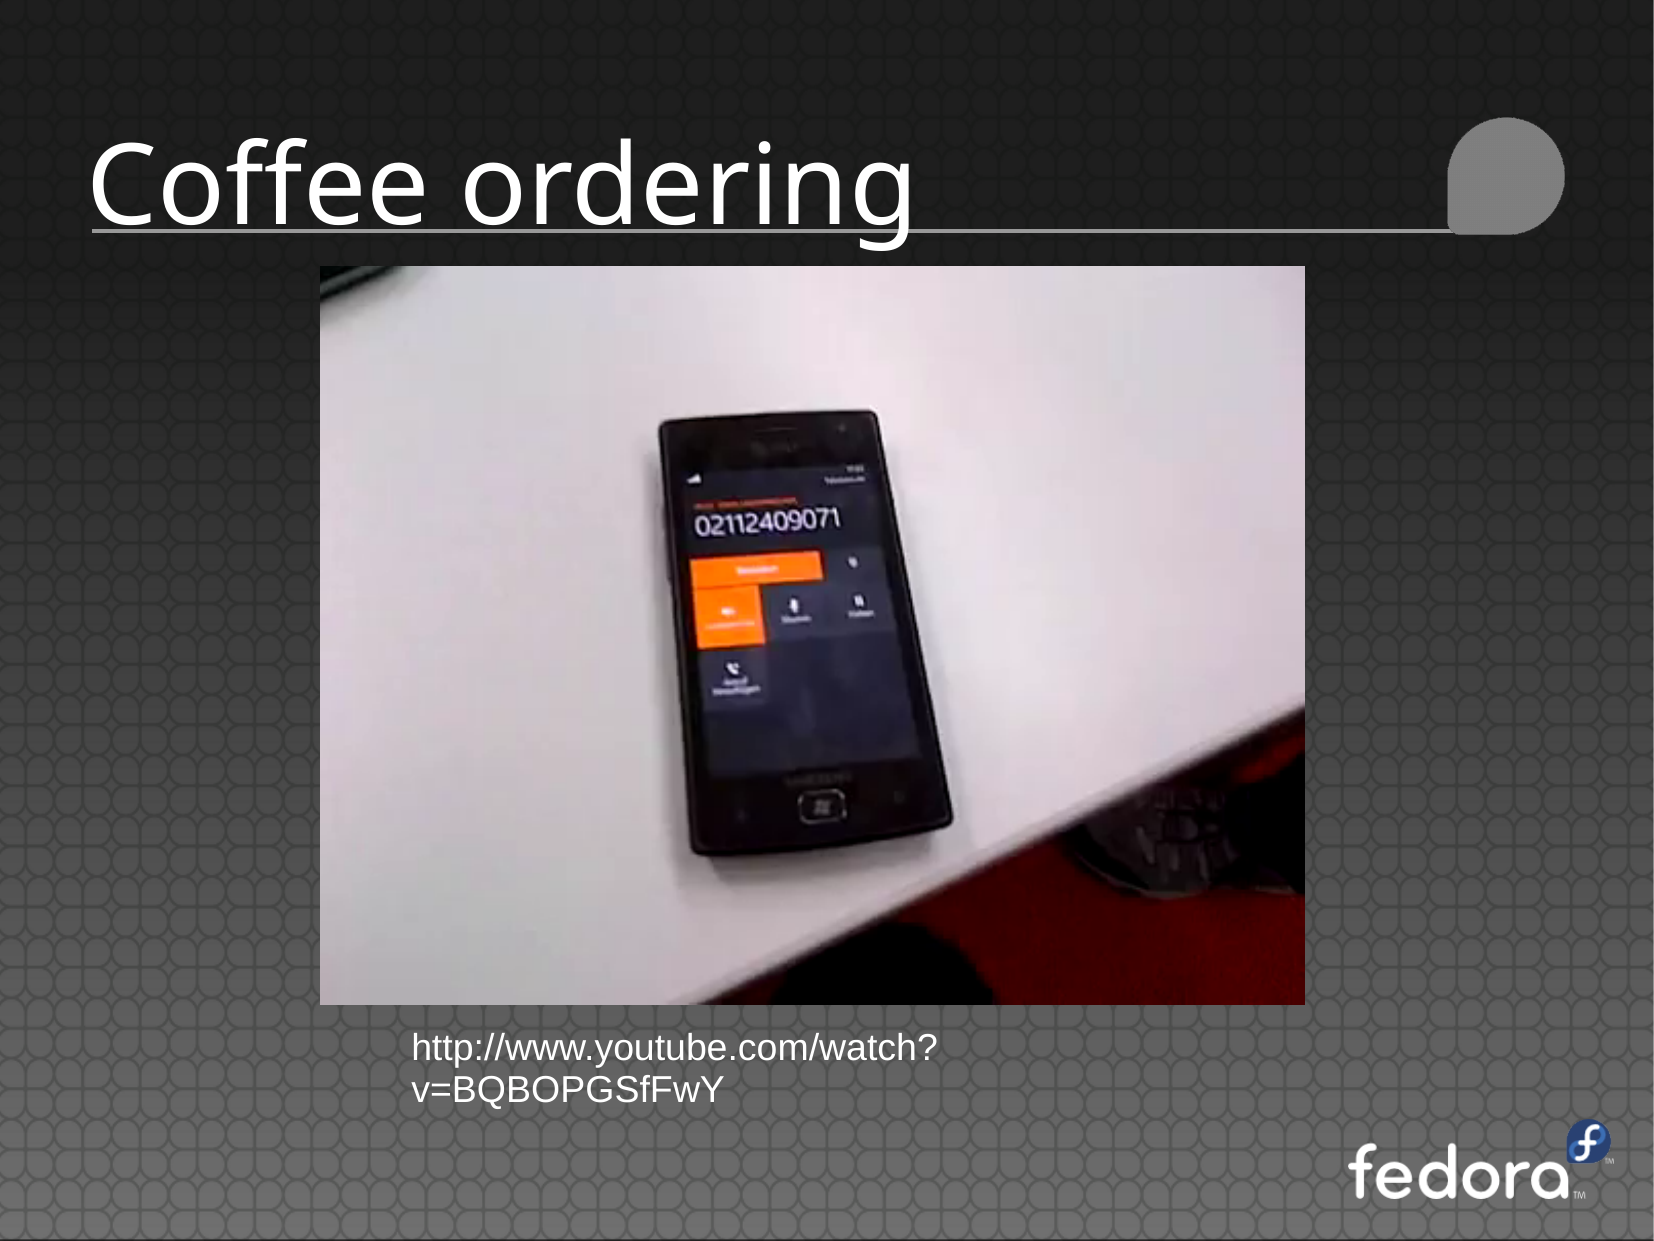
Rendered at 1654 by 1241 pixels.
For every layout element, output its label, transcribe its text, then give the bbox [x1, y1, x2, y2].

text_box http://www.youtube.com/watch?v=BQBOPGSfFwY [396, 1019, 1263, 1077]
text_box [319, 265, 1306, 1006]
title Coffee ordering [86, 112, 1576, 249]
picture [0, 0, 1654, 1241]
